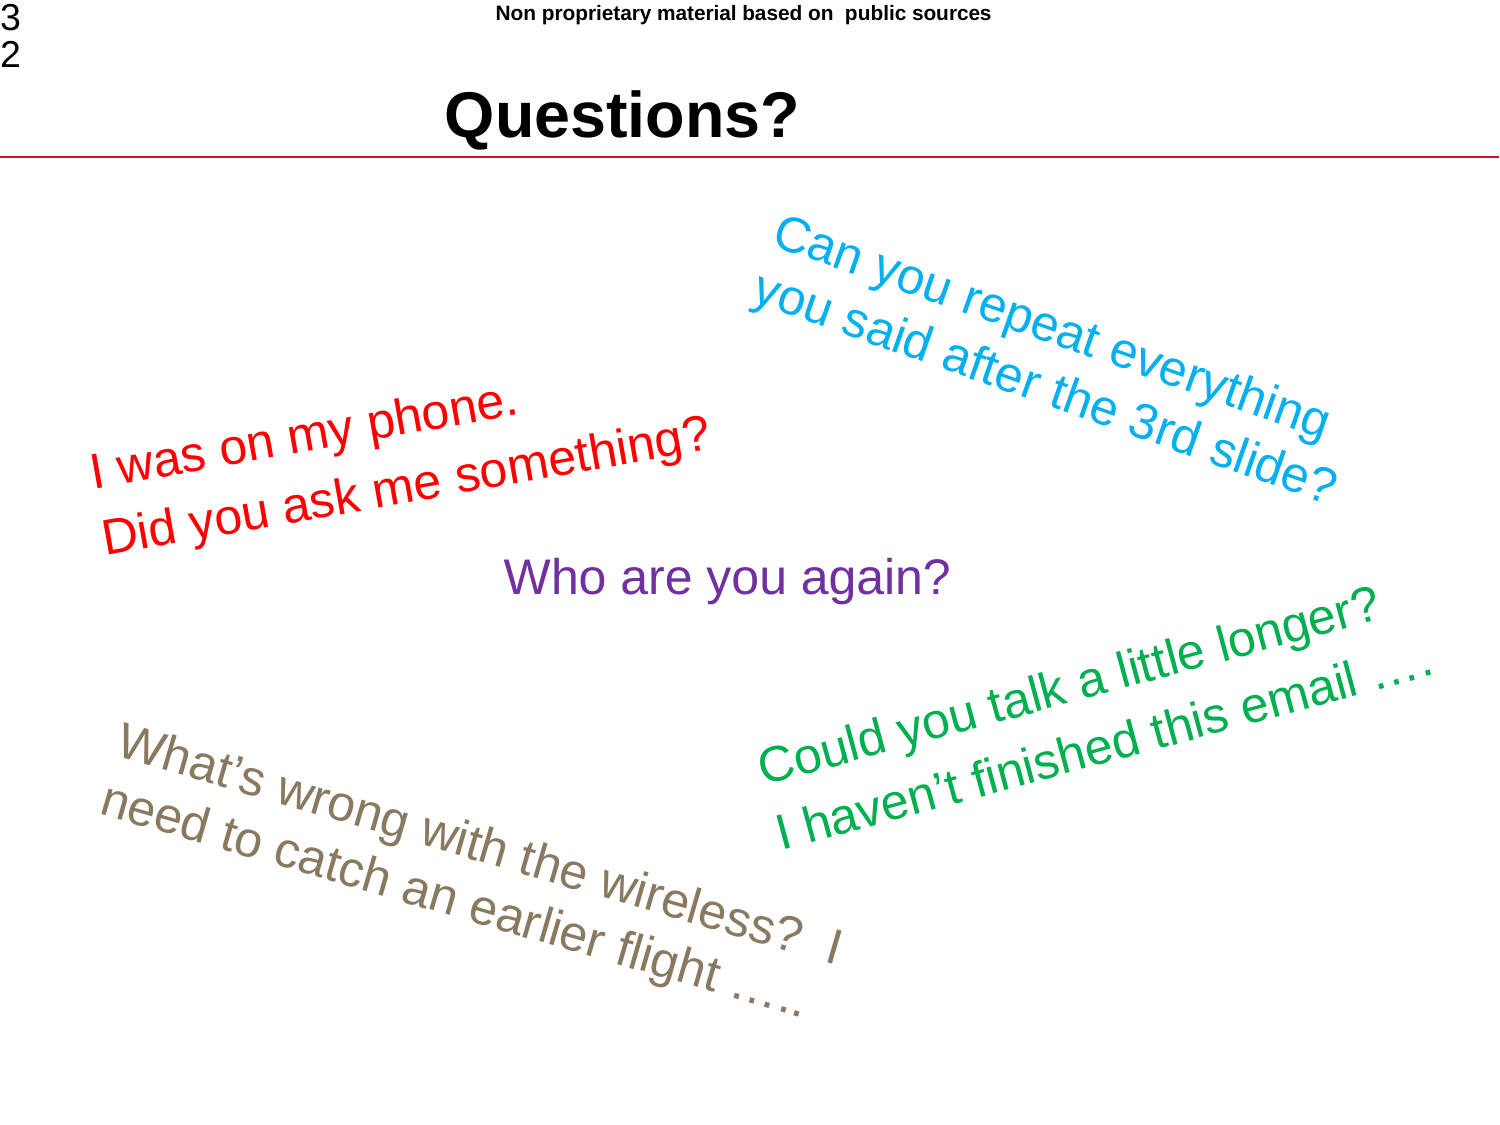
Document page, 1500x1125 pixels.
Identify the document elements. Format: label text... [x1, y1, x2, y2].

list Who are you again? [488, 536, 970, 1125]
text_box I was on my phone. Did you ask me something? [31, 316, 766, 583]
text_box What’s wrong with the wireless? I need to catch an earlier flight ….. [78, 696, 947, 1068]
text_box Could you talk a little longer? I haven’t finished this email …. [734, 544, 1474, 872]
title Questions? [38, 35, 1225, 158]
text_box Can you repeat everything you said after the 3rd slide? [695, 173, 1445, 550]
